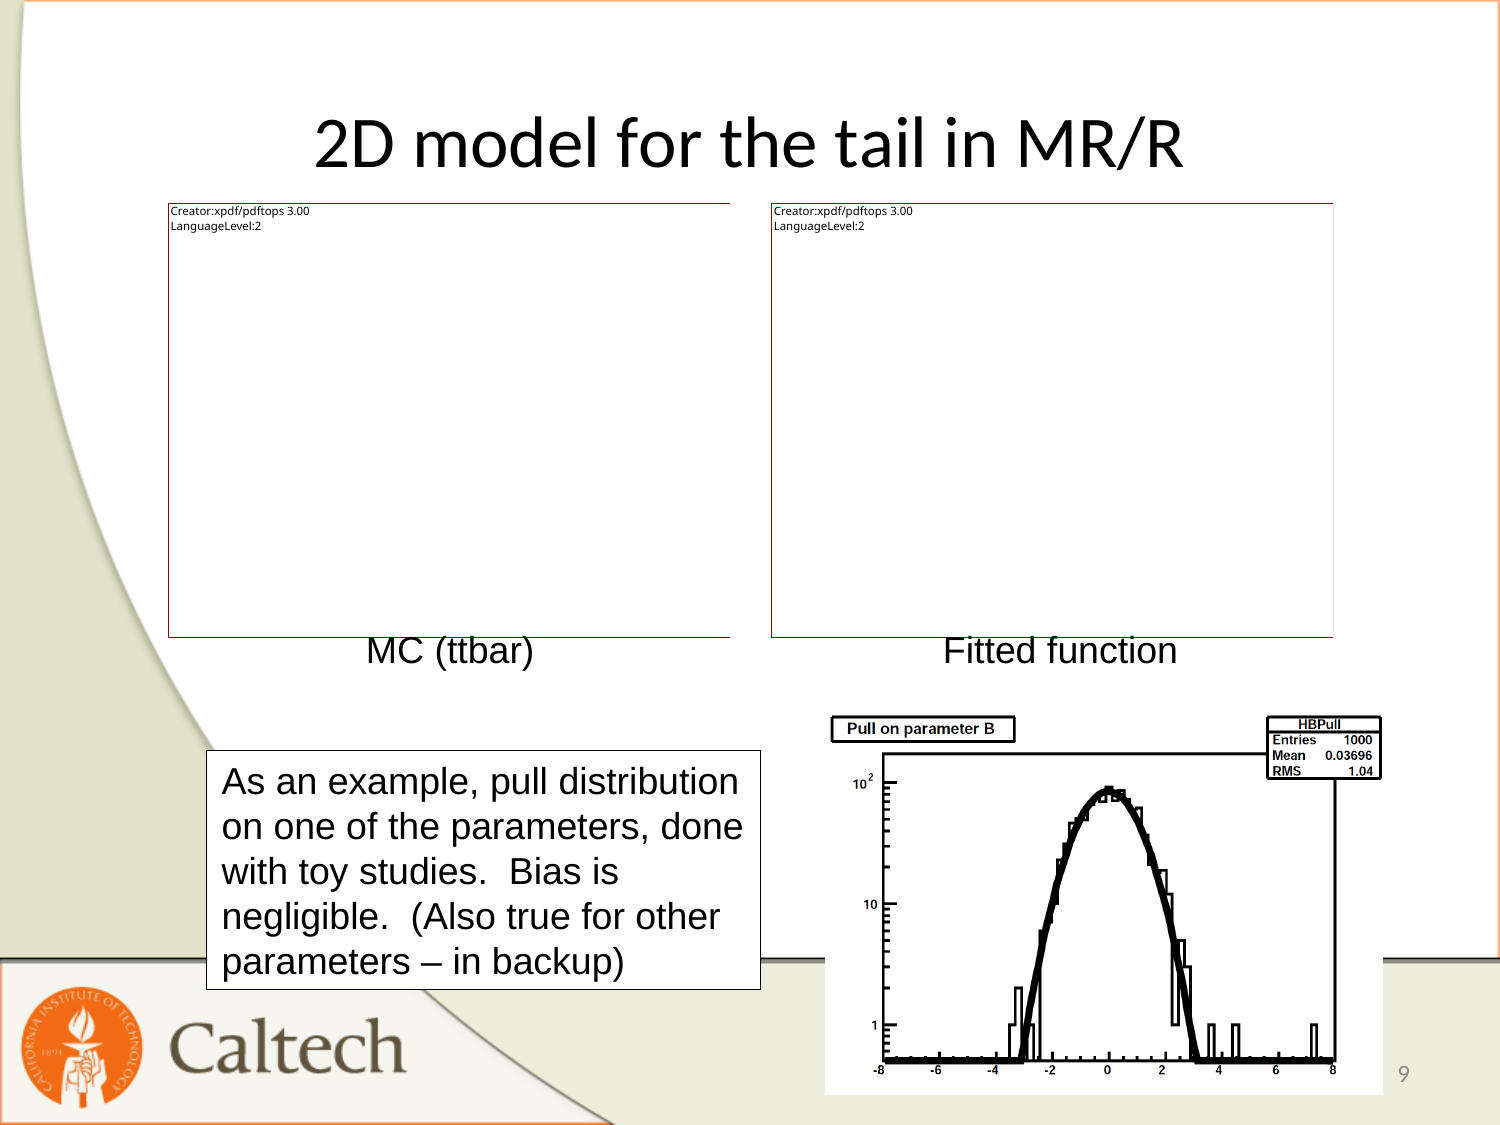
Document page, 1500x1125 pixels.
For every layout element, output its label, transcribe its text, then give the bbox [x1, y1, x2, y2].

text_box Fitted function [928, 618, 1201, 679]
text_box As an example, pull distribution on one of the parameters, done with toy studies. Bias is negligible. (Also true for other parameters – in backup) [206, 750, 761, 990]
picture [0, 0, 1500, 1125]
text_box MC (ttbar) [351, 618, 555, 679]
title 2D model for the tail in MR/R [75, 13, 1426, 265]
